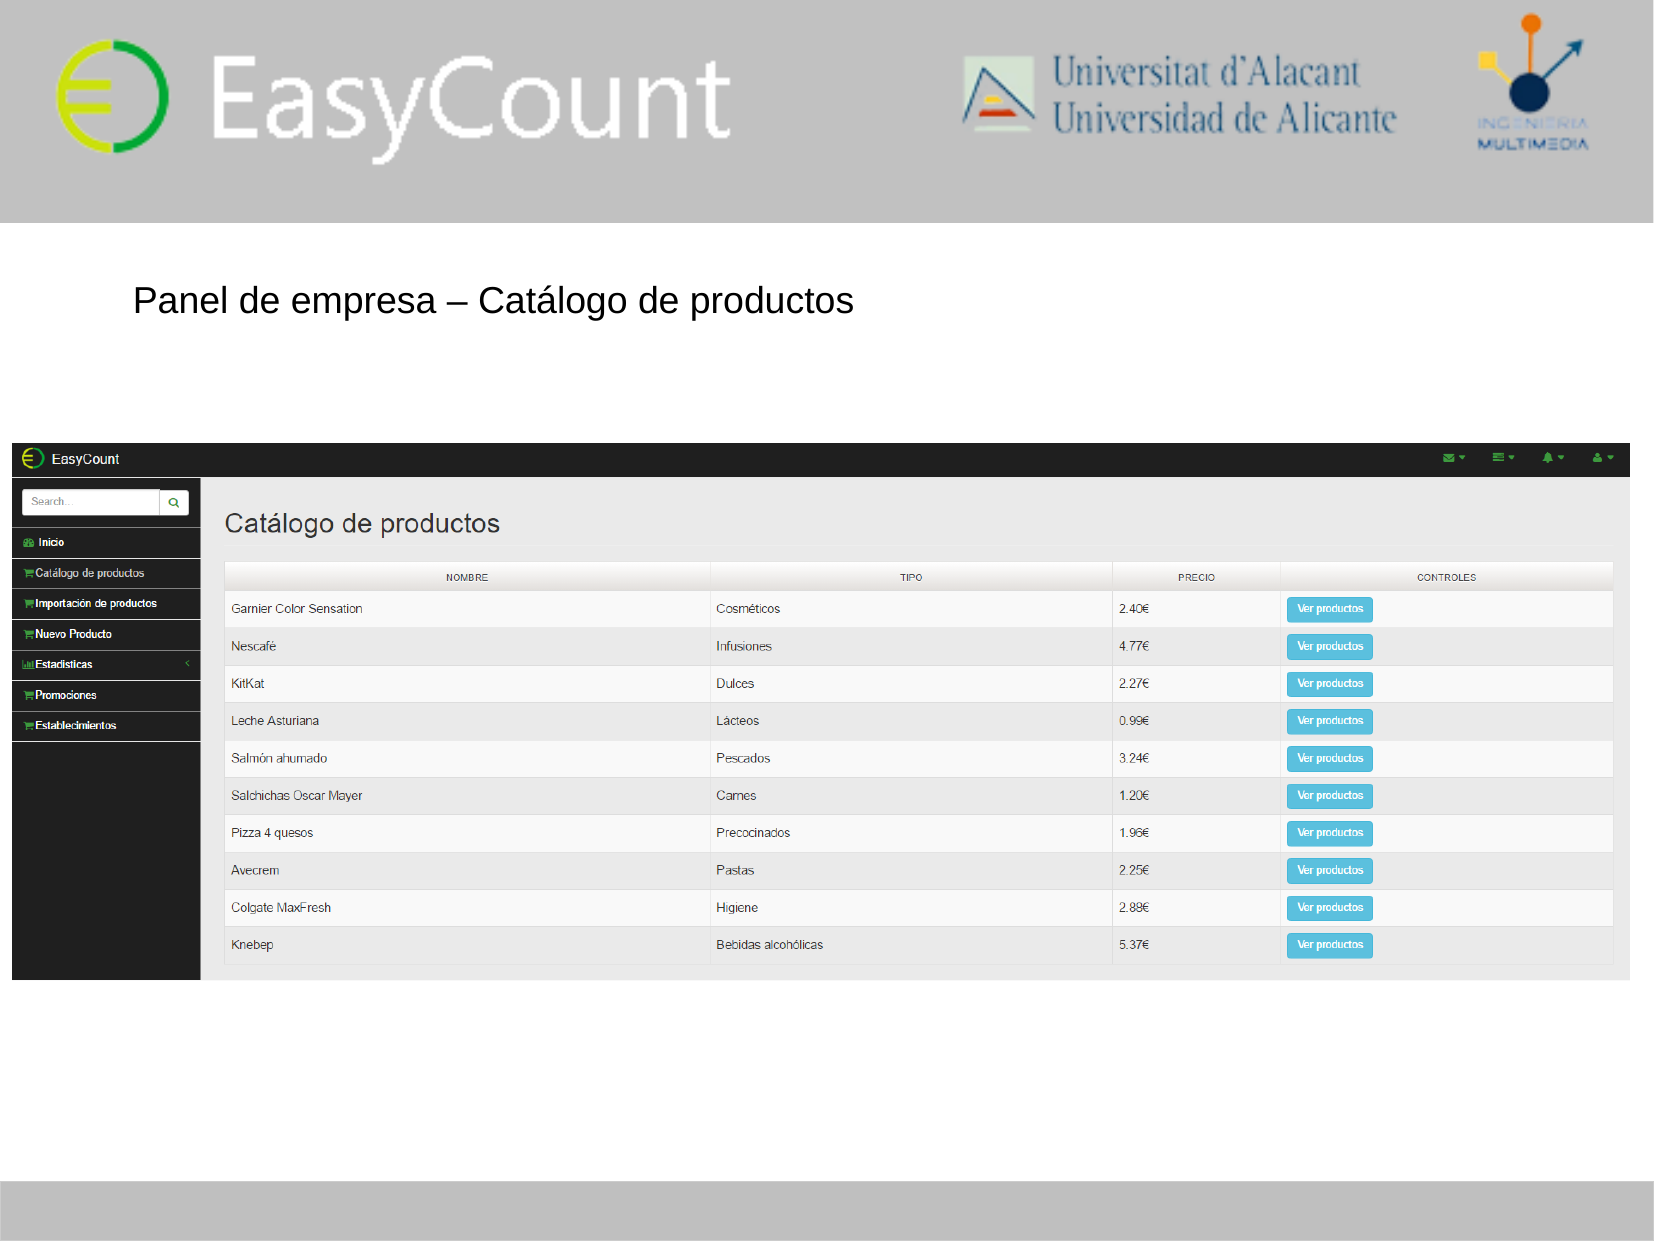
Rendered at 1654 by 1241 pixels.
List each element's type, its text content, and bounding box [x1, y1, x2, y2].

picture [12, 443, 1630, 981]
text_box [0, 1181, 1654, 1241]
text_box Panel de empresa – Catálogo de productos [118, 271, 870, 329]
picture [0, 0, 1654, 223]
